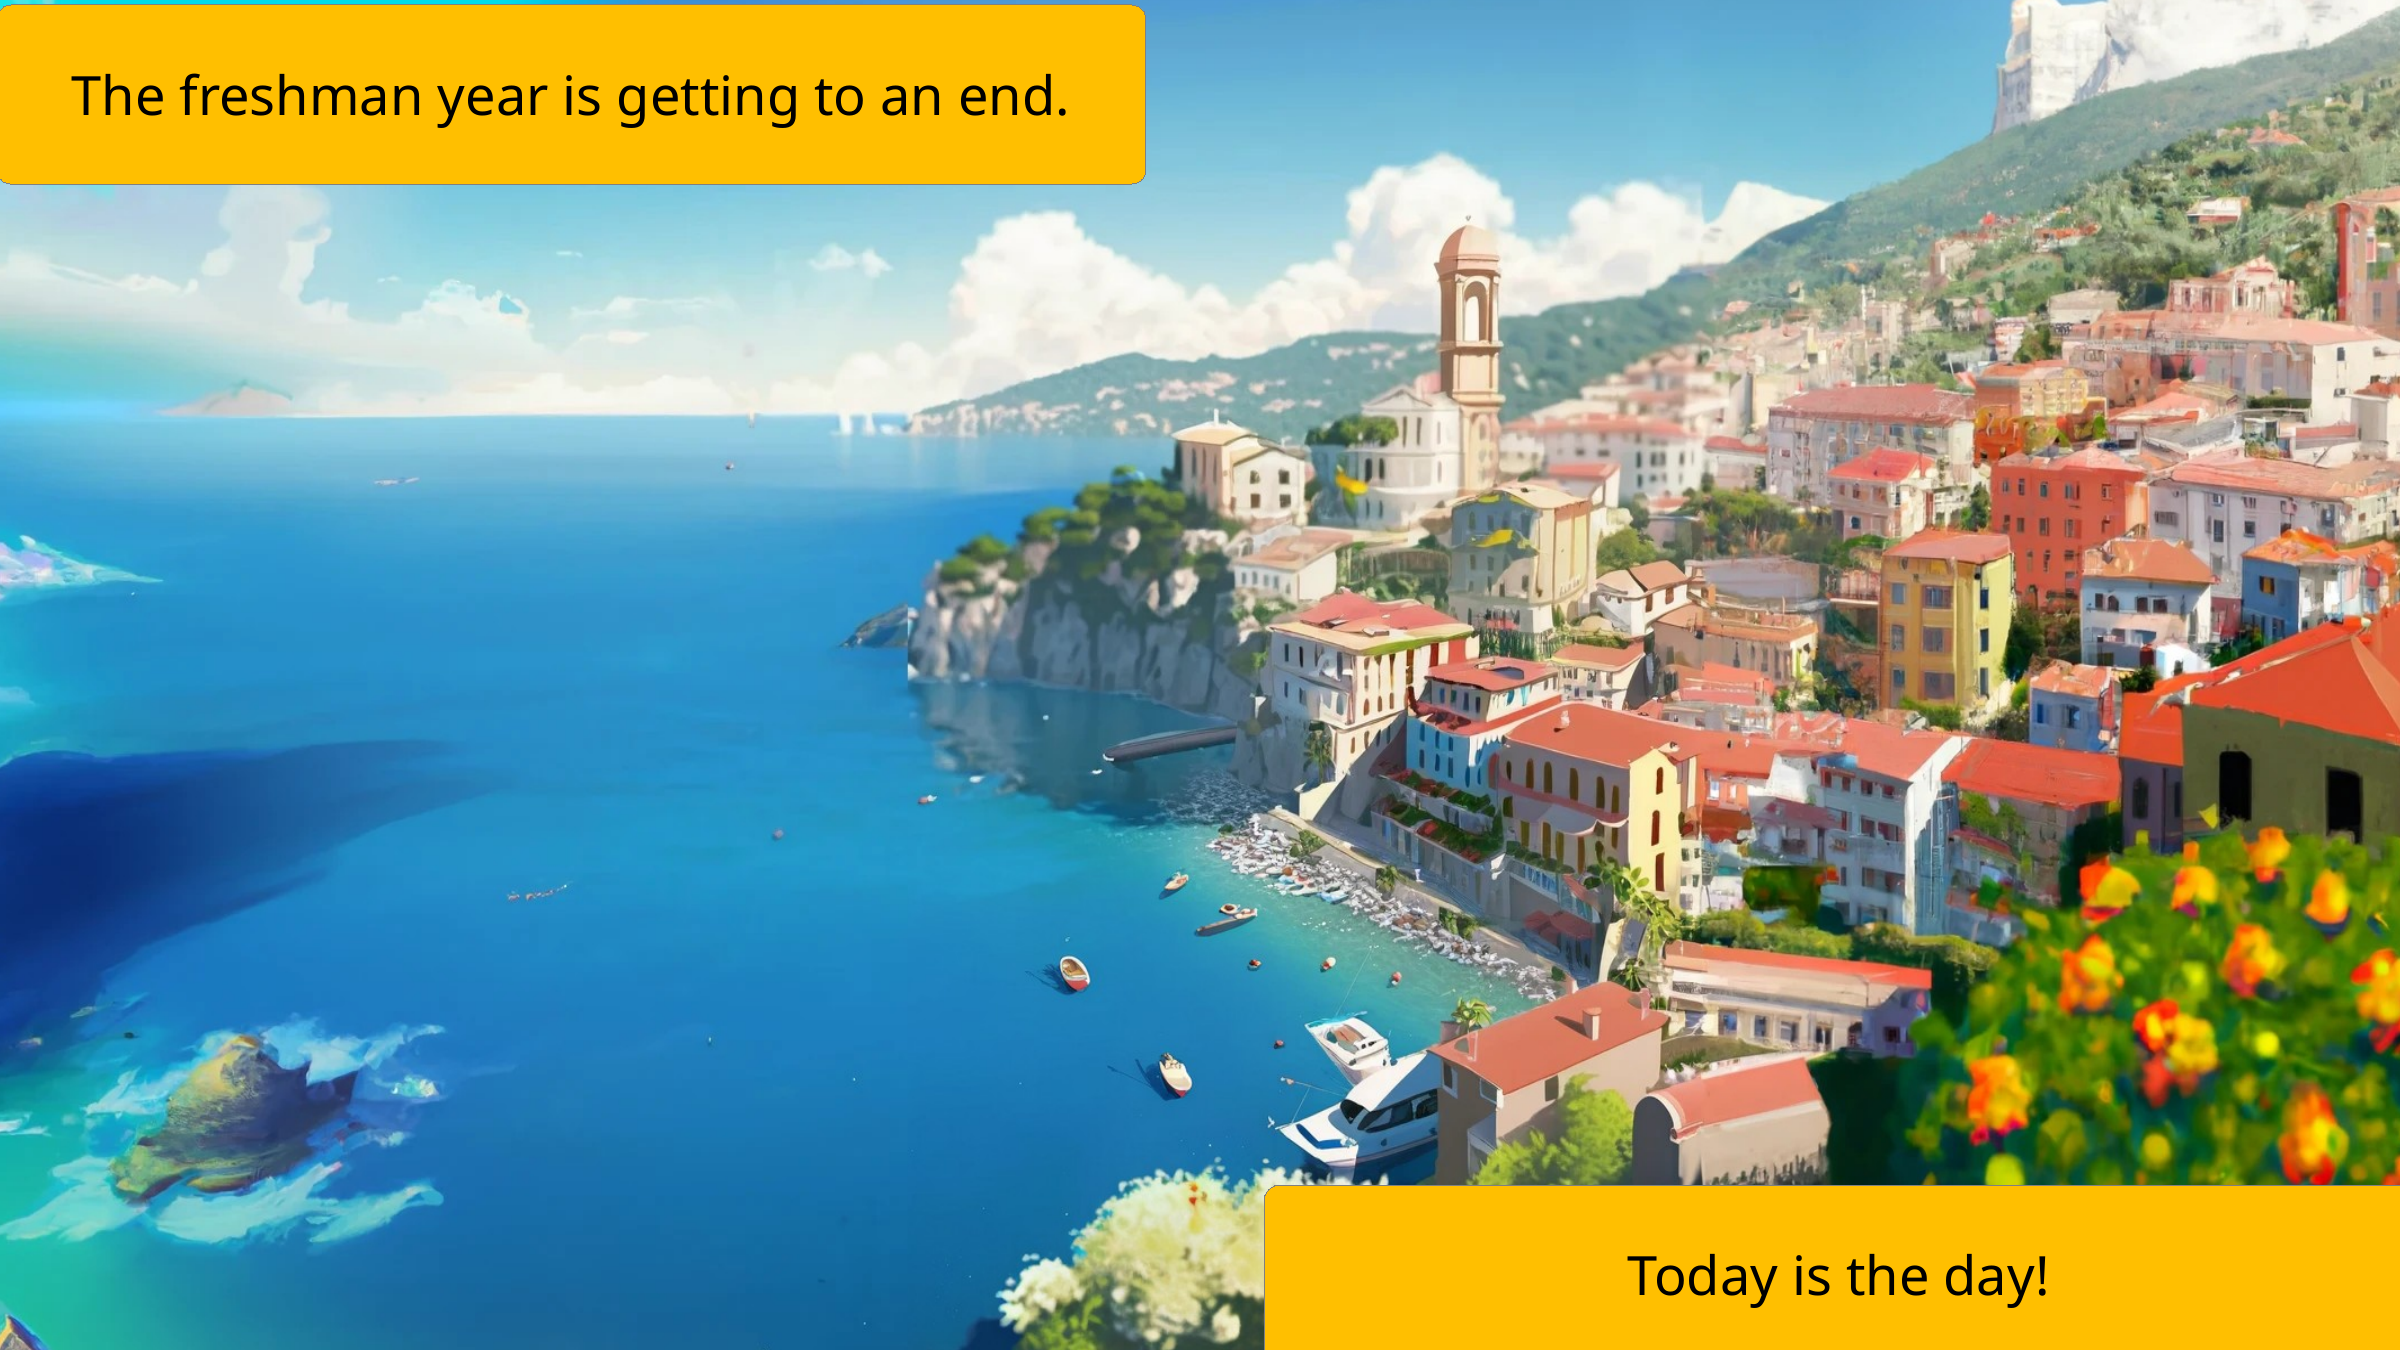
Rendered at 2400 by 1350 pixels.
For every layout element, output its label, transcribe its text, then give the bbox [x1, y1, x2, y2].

picture [0, 0, 2400, 1350]
text_box The freshman year is getting to an end. [0, 4, 1146, 185]
text_box Today is the day! [1264, 1185, 2400, 1350]
picture [0, 0, 564, 9]
